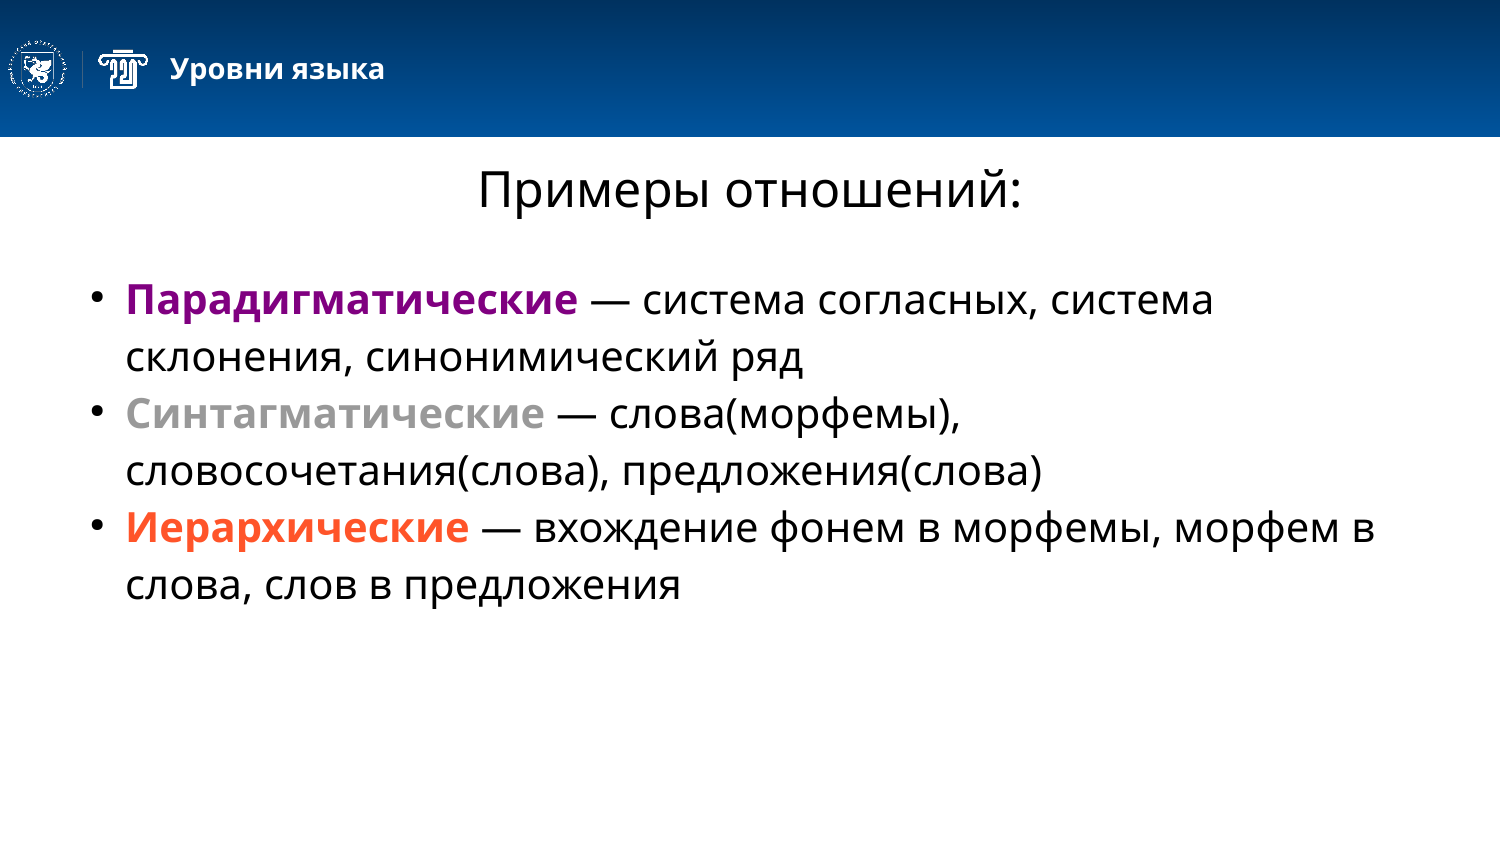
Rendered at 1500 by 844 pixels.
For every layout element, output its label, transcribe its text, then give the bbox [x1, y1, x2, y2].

text_box [0, 0, 1500, 137]
text_box Примеры отношений: [0, 149, 1500, 345]
text_box Парадигматические — система согласных, система склонения, синонимический ряд Синтагматические — слова(морфемы), словосочетания(слова), предложения(слова) Иерархические — вхождение фонем в морфемы, морфем в слова, слов в предложения [75, 345, 1426, 807]
picture [8, 40, 148, 98]
text_box Уровни языка [147, 7, 1353, 93]
